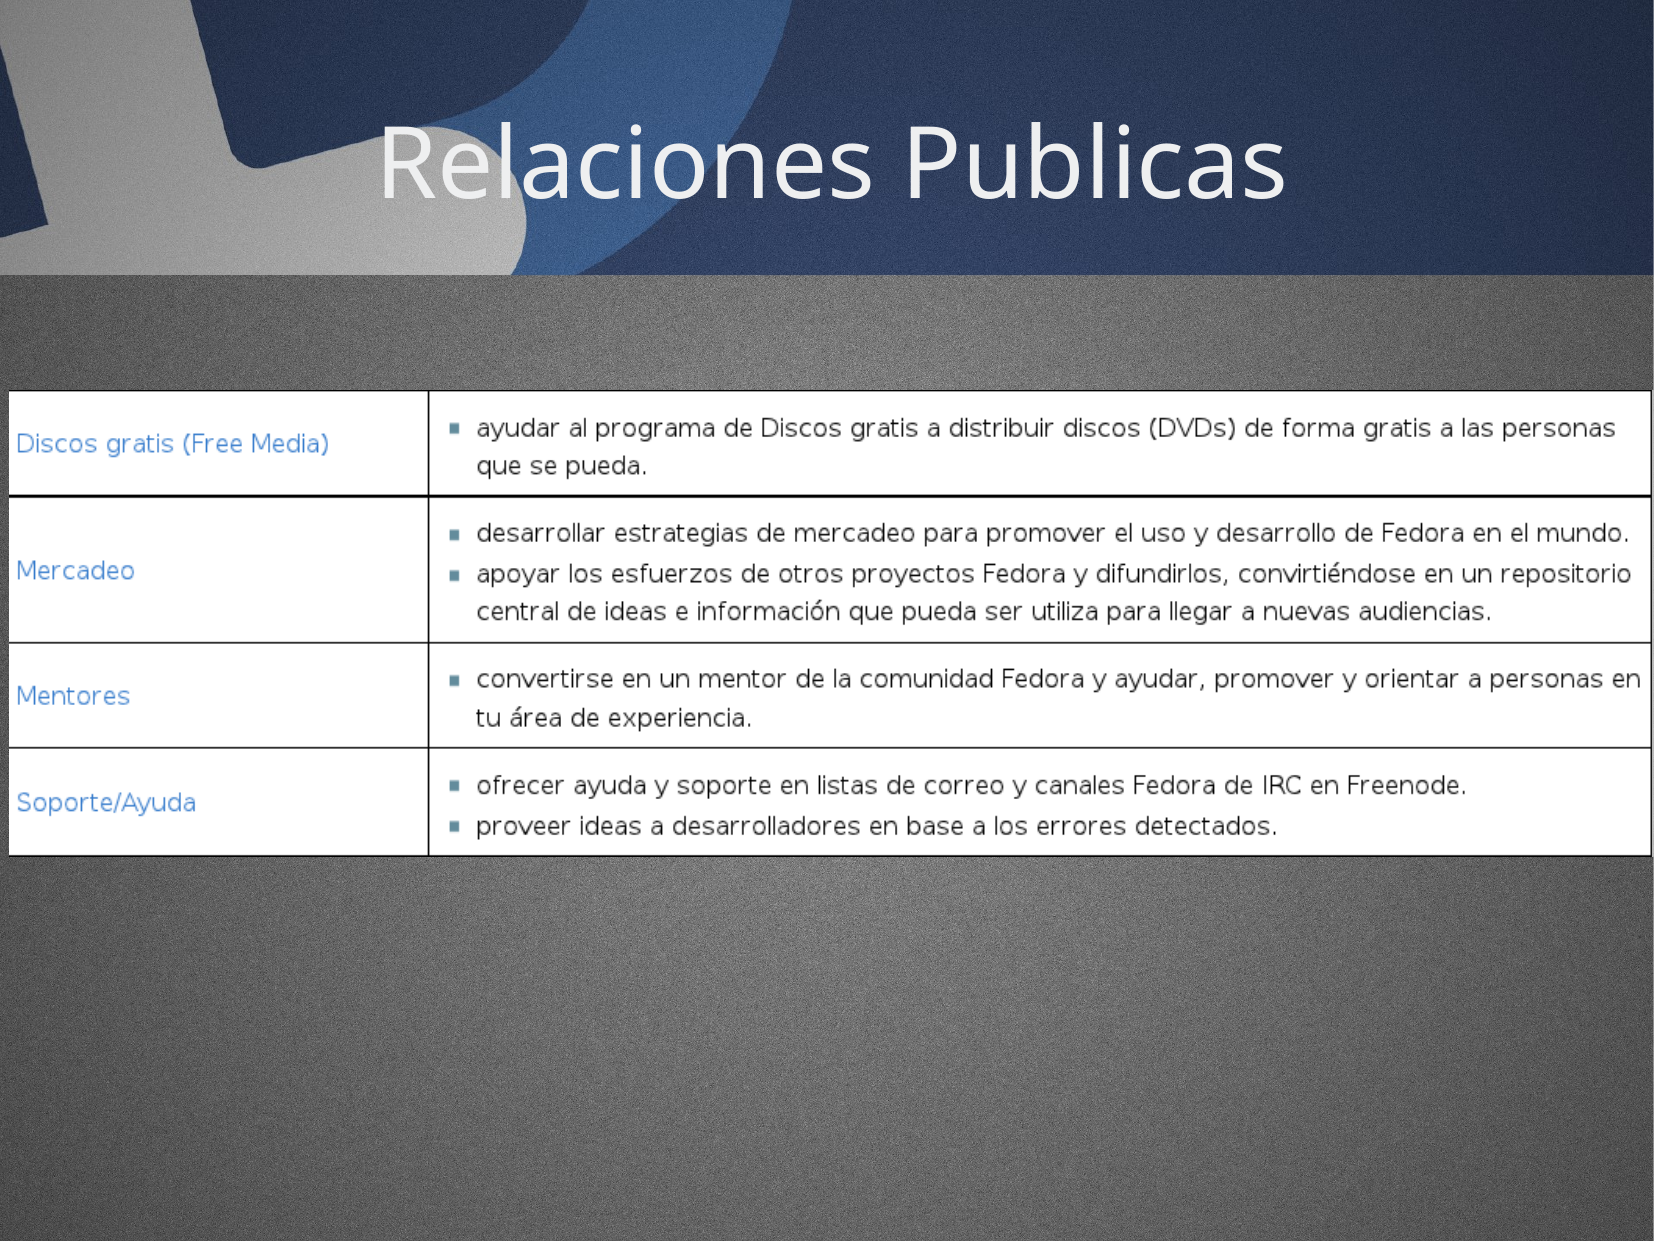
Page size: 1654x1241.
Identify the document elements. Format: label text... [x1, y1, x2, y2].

text_box Relaciones Publicas [88, 58, 1577, 266]
picture [0, 0, 1654, 1241]
